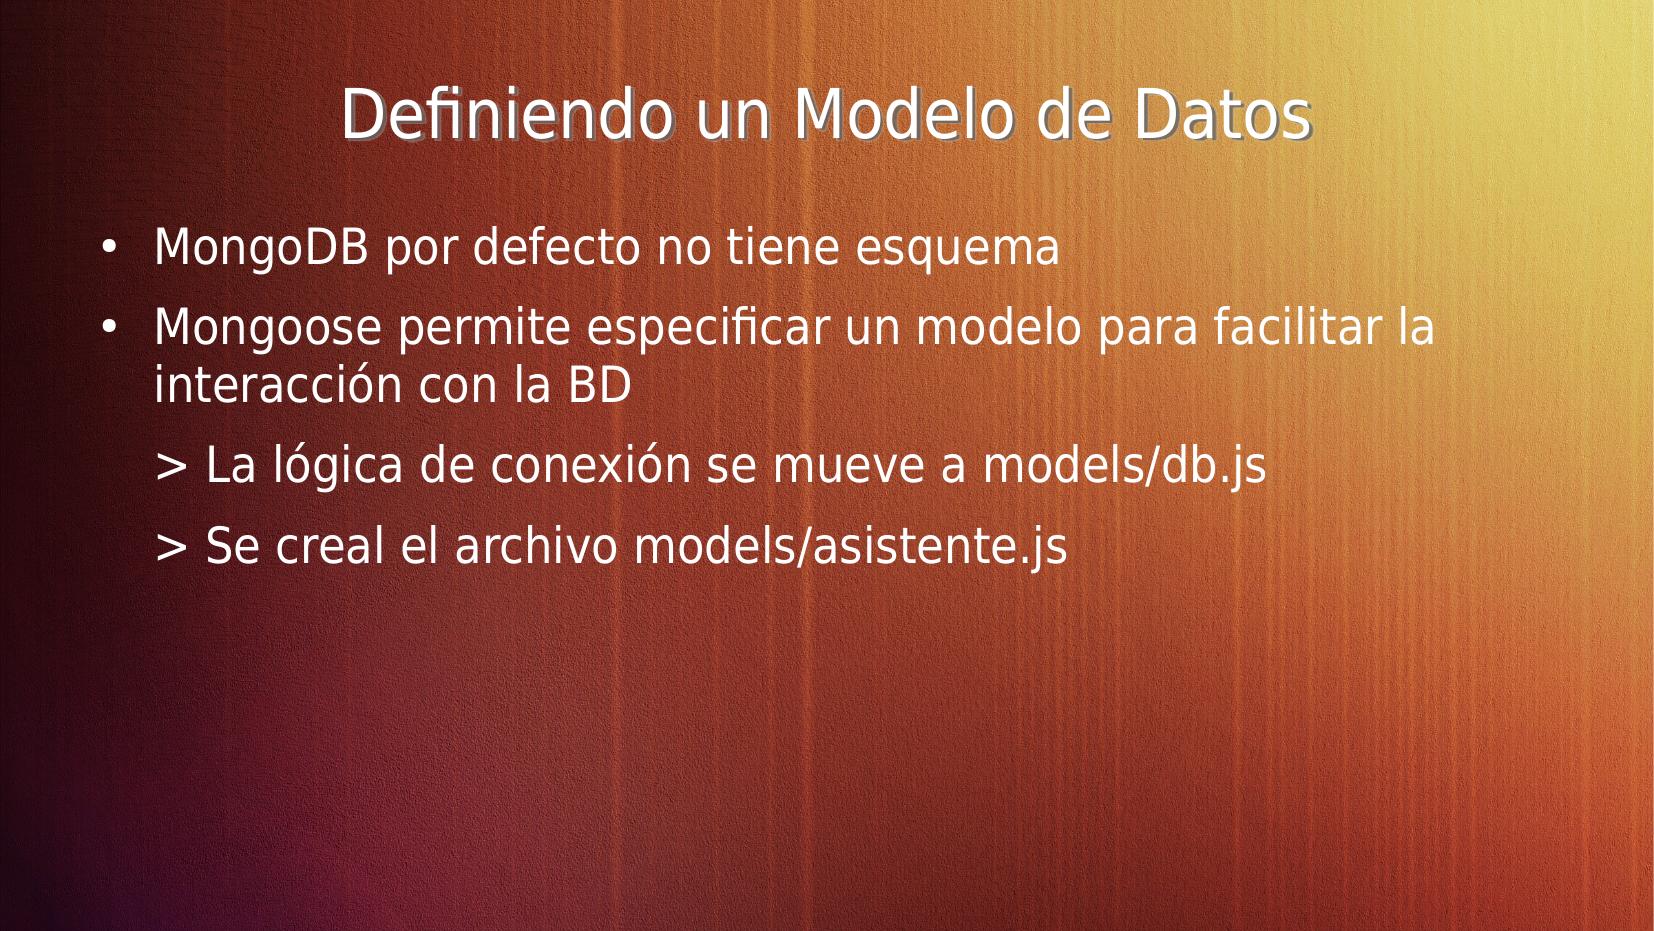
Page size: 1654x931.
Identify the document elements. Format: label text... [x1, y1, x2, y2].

picture [0, 0, 1654, 931]
list MongoDB por defecto no tiene esquema Mongoose permite especificar un modelo para facilitar la interacción con la BD > La lógica de conexión se mueve a models/db.js > Se creal el archivo models/asistente.js [82, 217, 1571, 886]
title Definiendo un Modelo de Datos [82, 37, 1571, 193]
